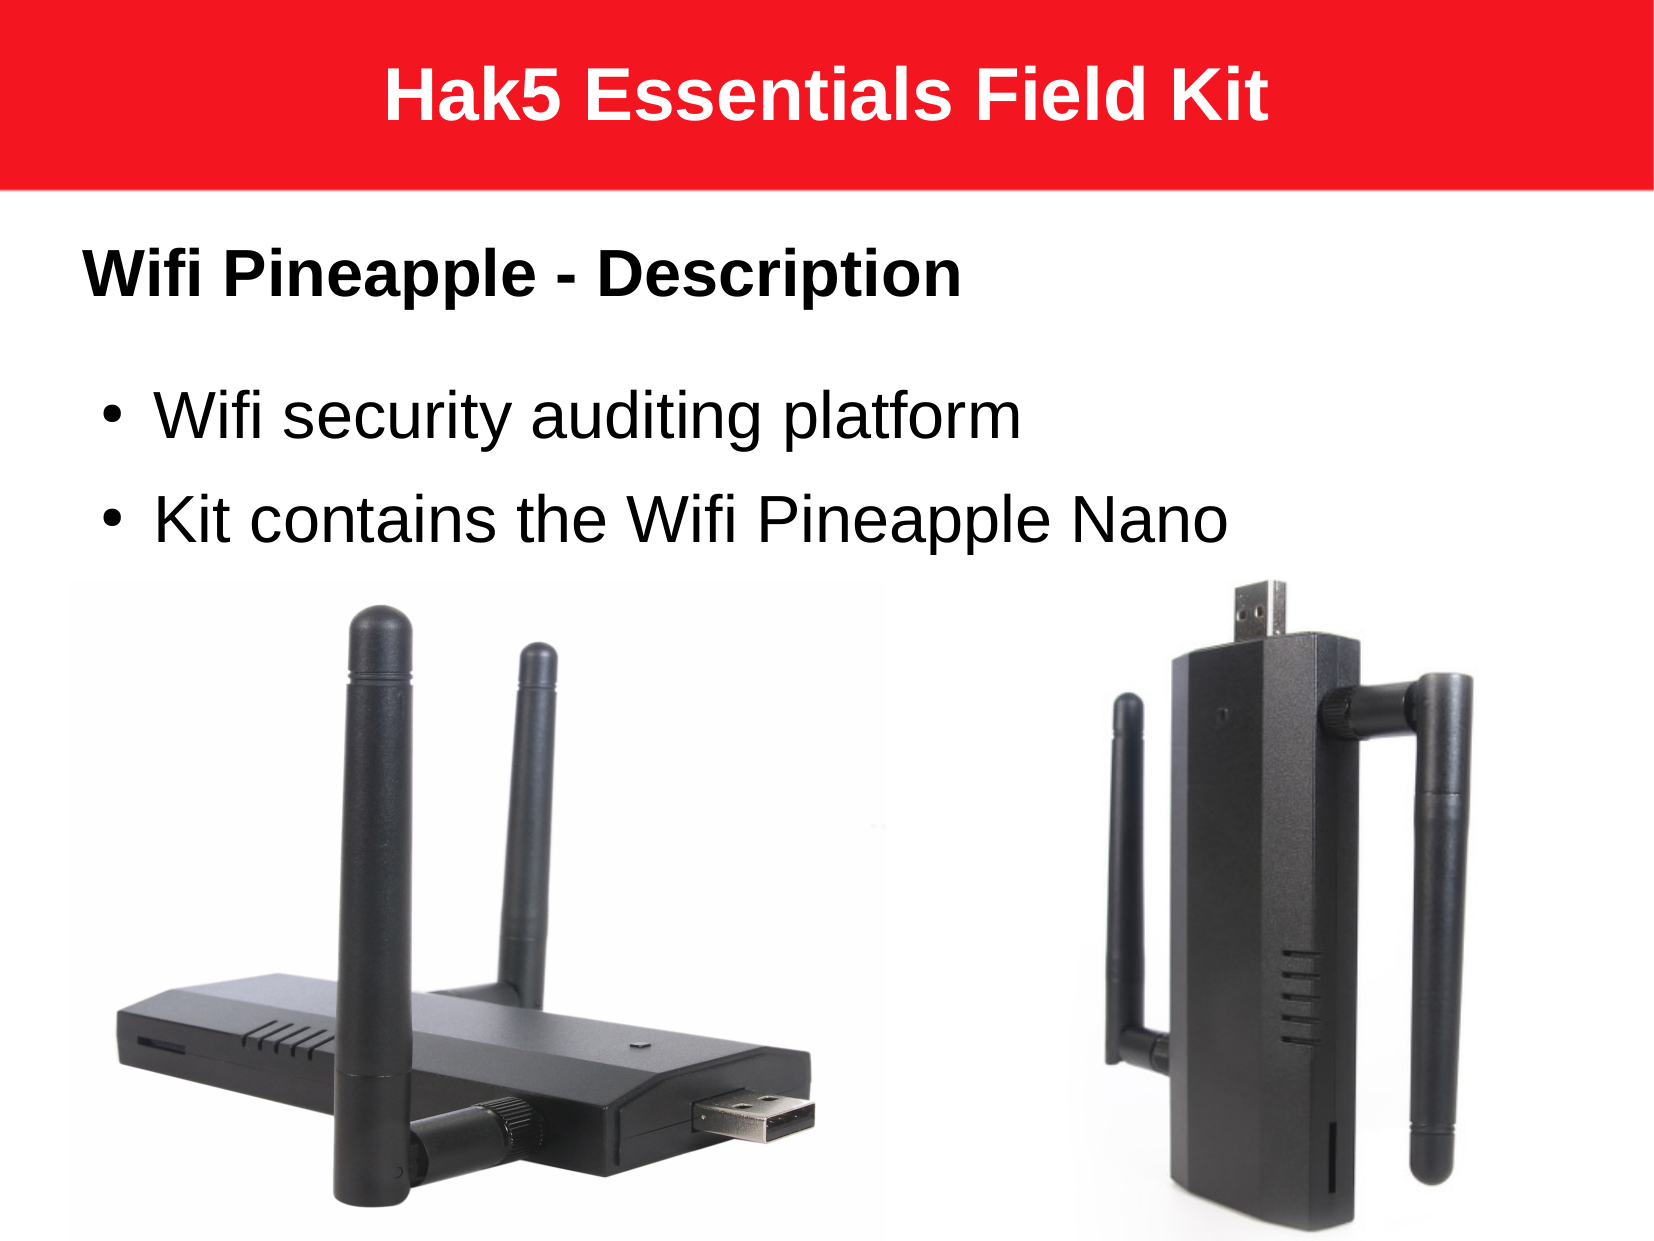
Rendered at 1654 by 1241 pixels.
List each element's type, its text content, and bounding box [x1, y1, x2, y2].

title Hak5 Essentials Field Kit [82, 0, 1571, 189]
picture [0, 0, 1654, 1241]
list Wifi Pineapple - Description [11, 236, 1430, 343]
list Wifi security auditing platform Kit contains the Wifi Pineapple Nano [82, 377, 1571, 1205]
